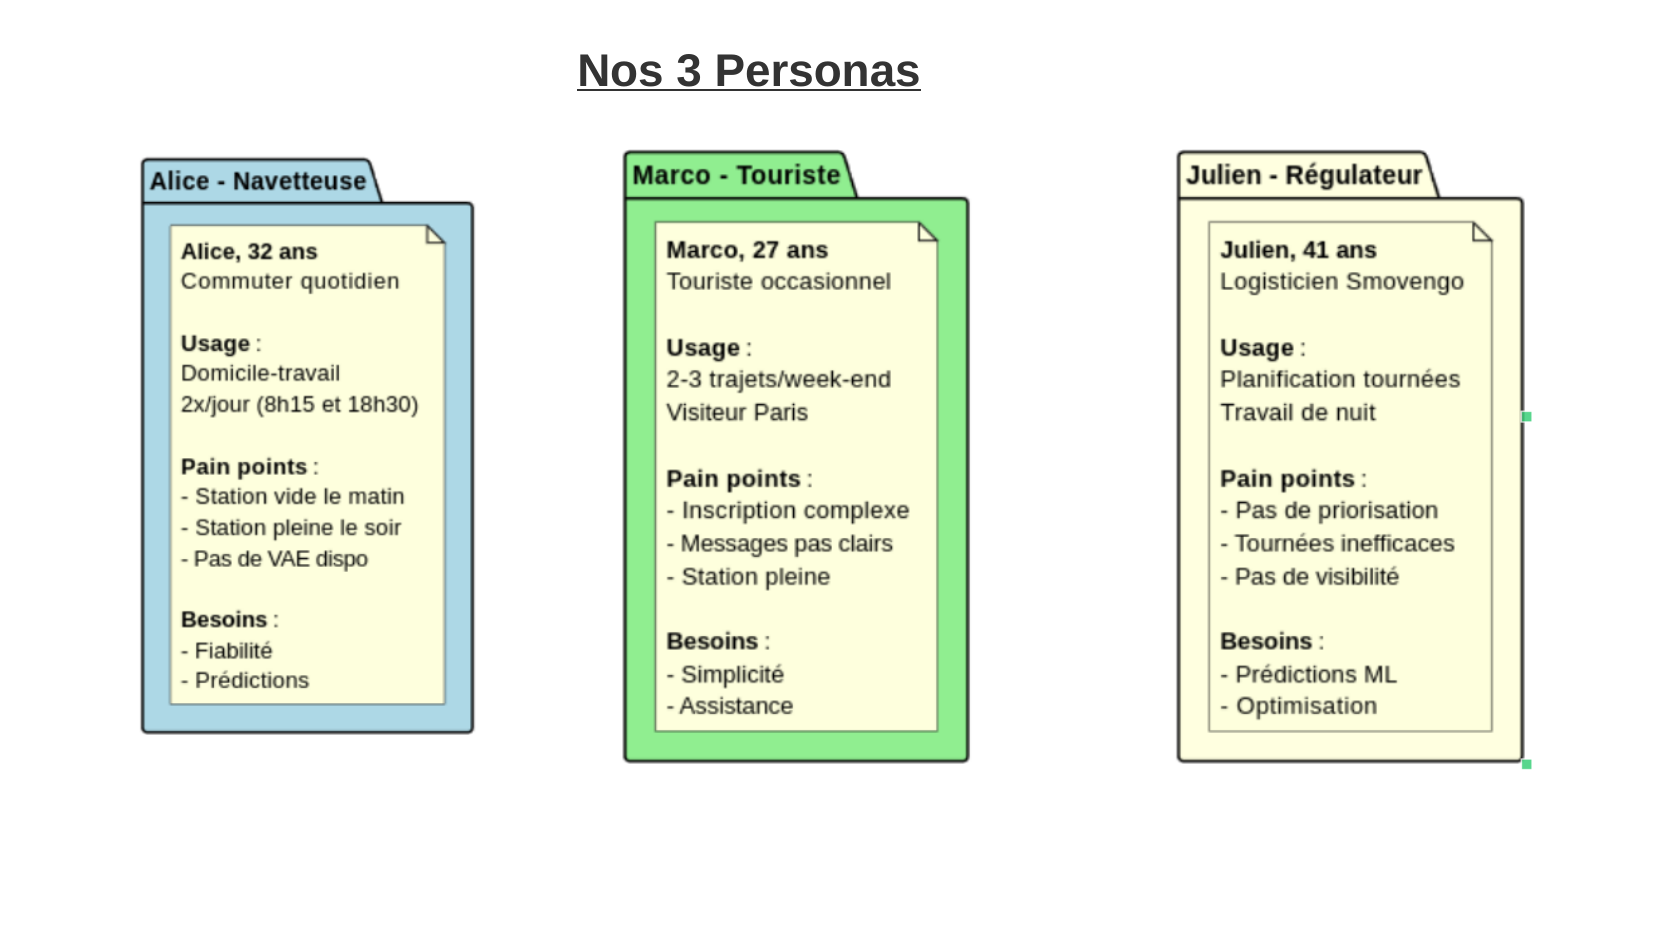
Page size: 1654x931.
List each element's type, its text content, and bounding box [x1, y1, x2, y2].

text_box Nos 3 Personas [562, 37, 1088, 155]
picture [132, 149, 488, 751]
picture [1162, 149, 1541, 788]
picture [600, 155, 978, 788]
